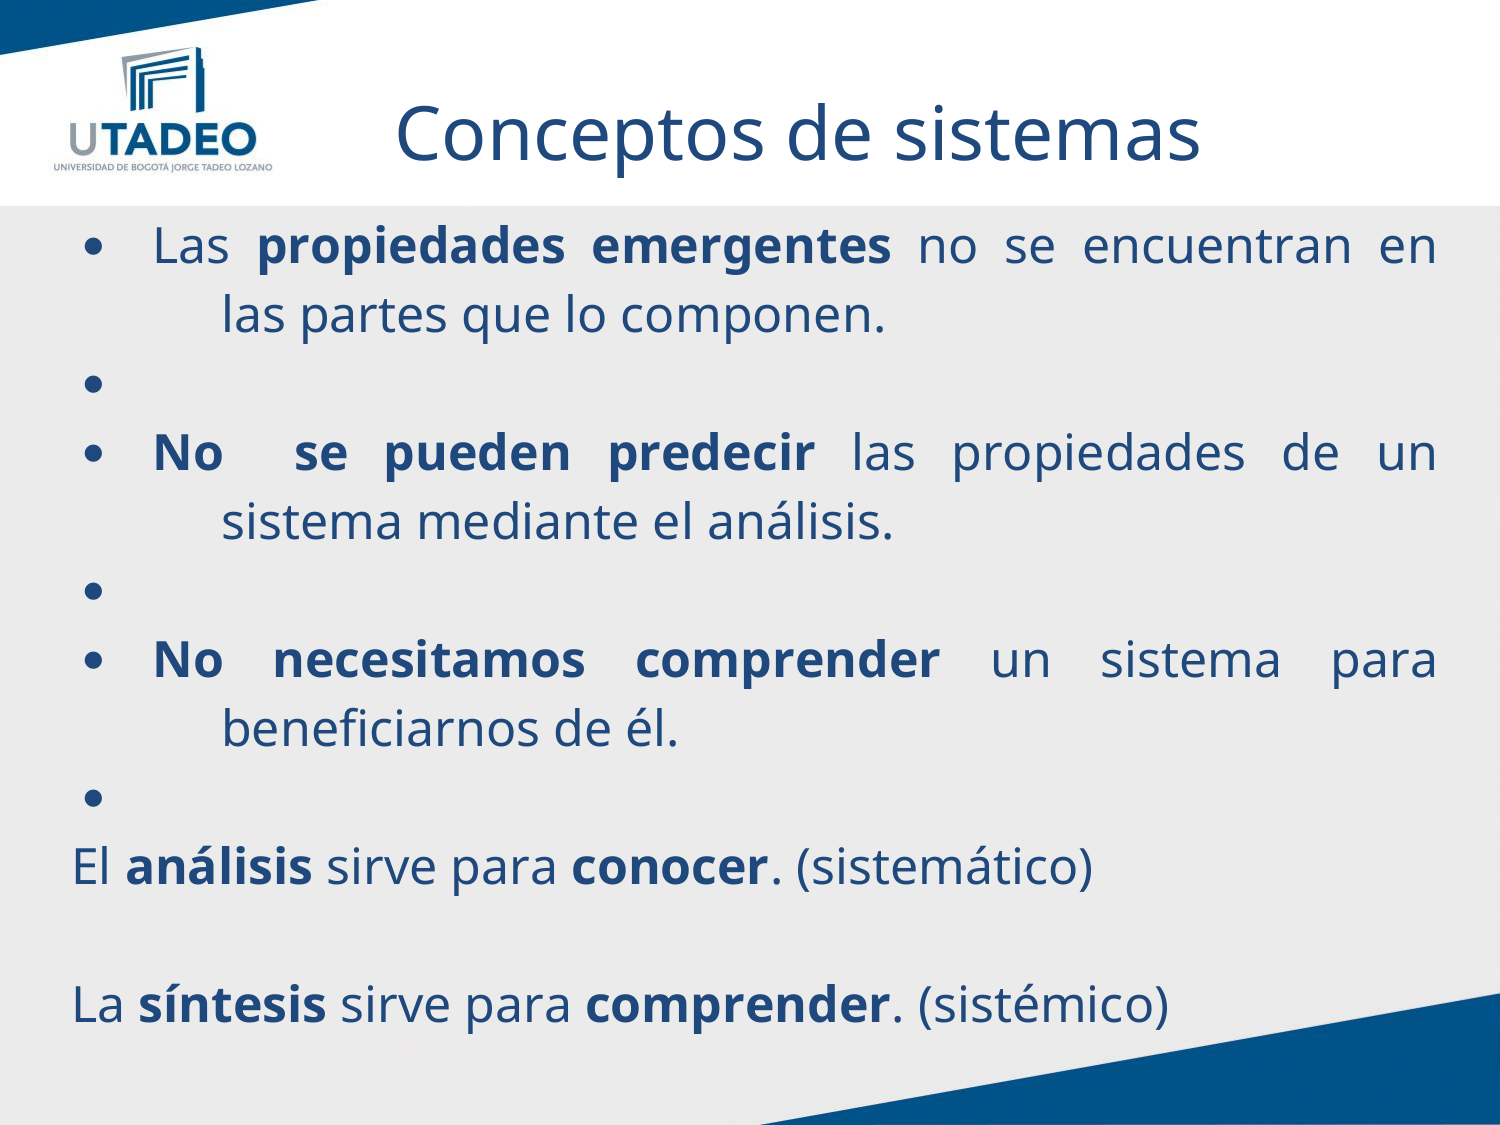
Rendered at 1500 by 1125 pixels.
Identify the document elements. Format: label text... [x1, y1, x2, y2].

list Las propiedades emergentes no se encuentran en las partes que lo componen. No se pueden predecir las propiedades de un sistema mediante el análisis. No necesitamos comprender un sistema para beneficiarnos de él. El análisis sirve para conocer. (sistemático) La síntesis sirve para comprender. (sistémico) [56, 197, 1454, 1097]
title Conceptos de sistemas [379, 45, 1426, 233]
